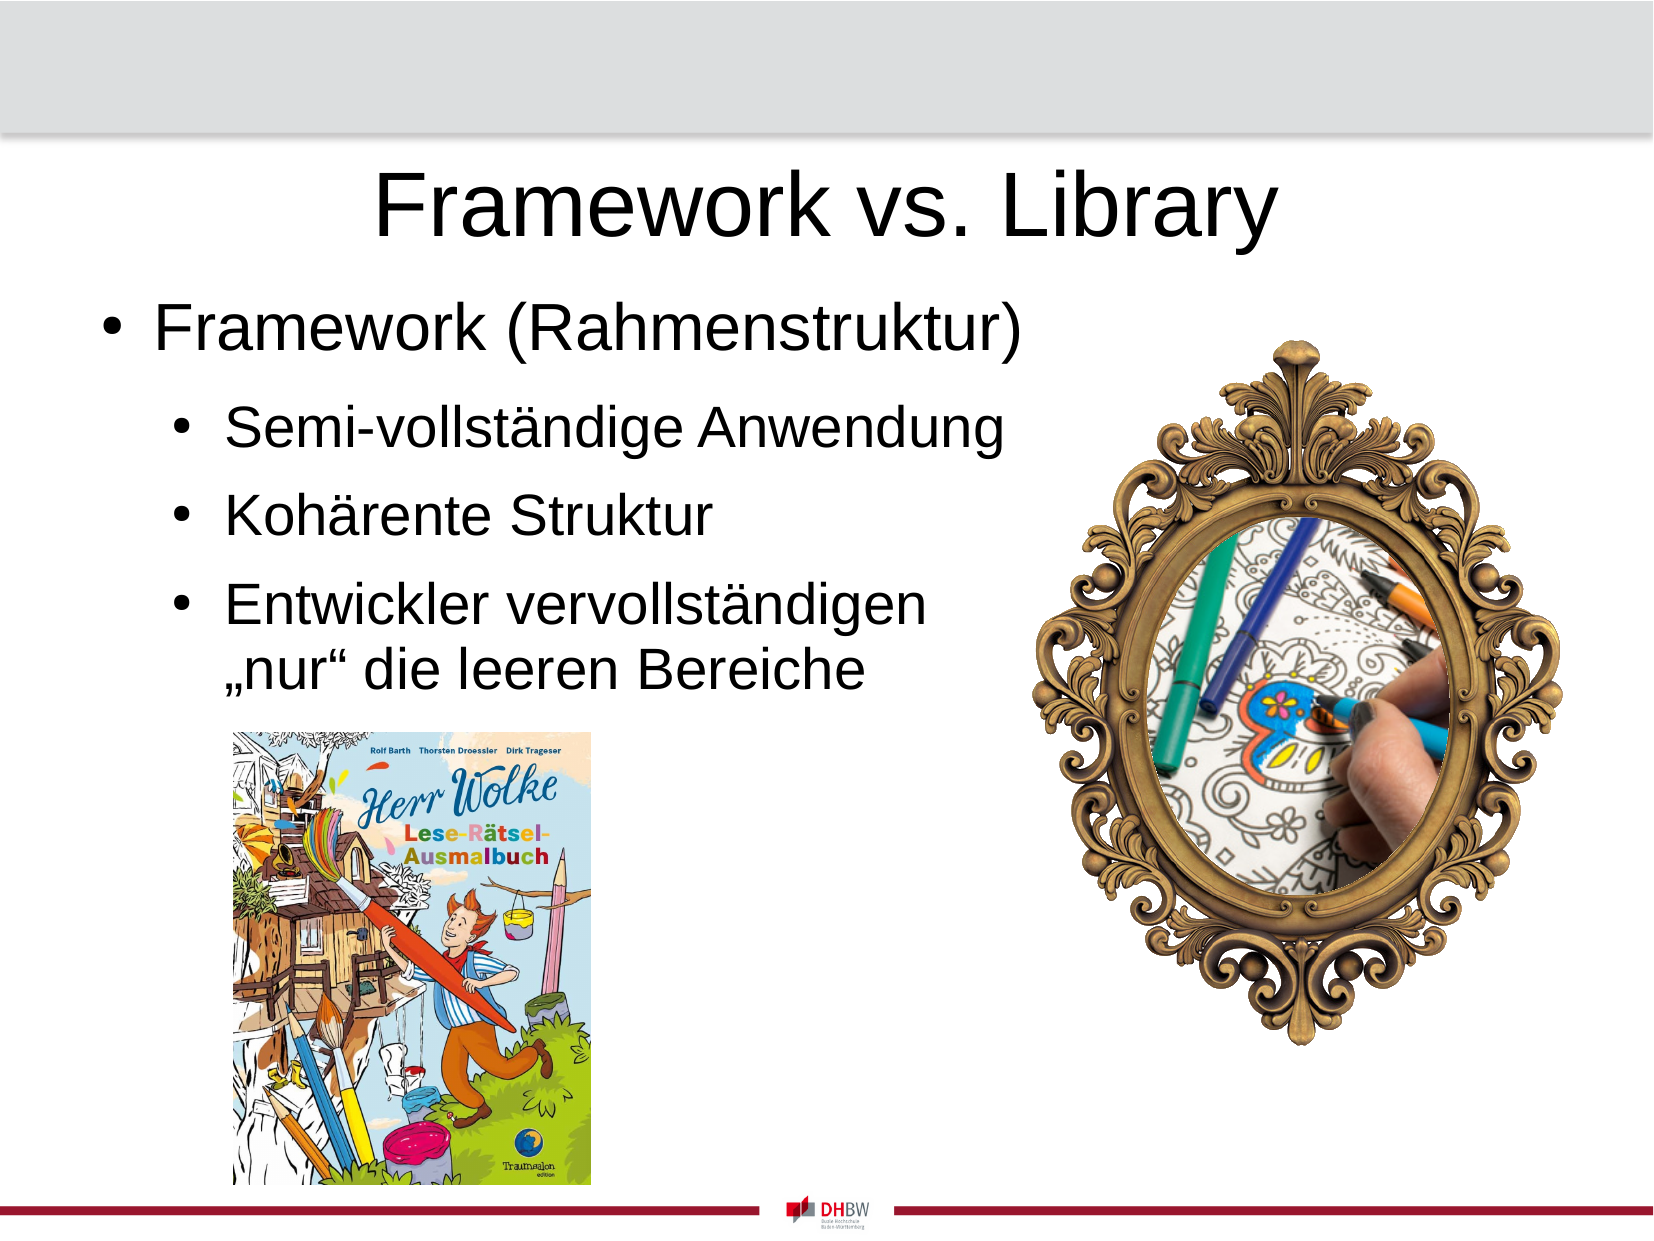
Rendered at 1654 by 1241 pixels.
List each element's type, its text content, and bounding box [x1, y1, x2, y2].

list Framework (Rahmenstruktur) Semi-vollständige Anwendung Kohärente Struktur Entwickler vervollständigen „nur“ die leeren Bereiche [82, 290, 1571, 1010]
title Framework vs. Library [82, 147, 1571, 257]
picture [0, 1, 1654, 1237]
